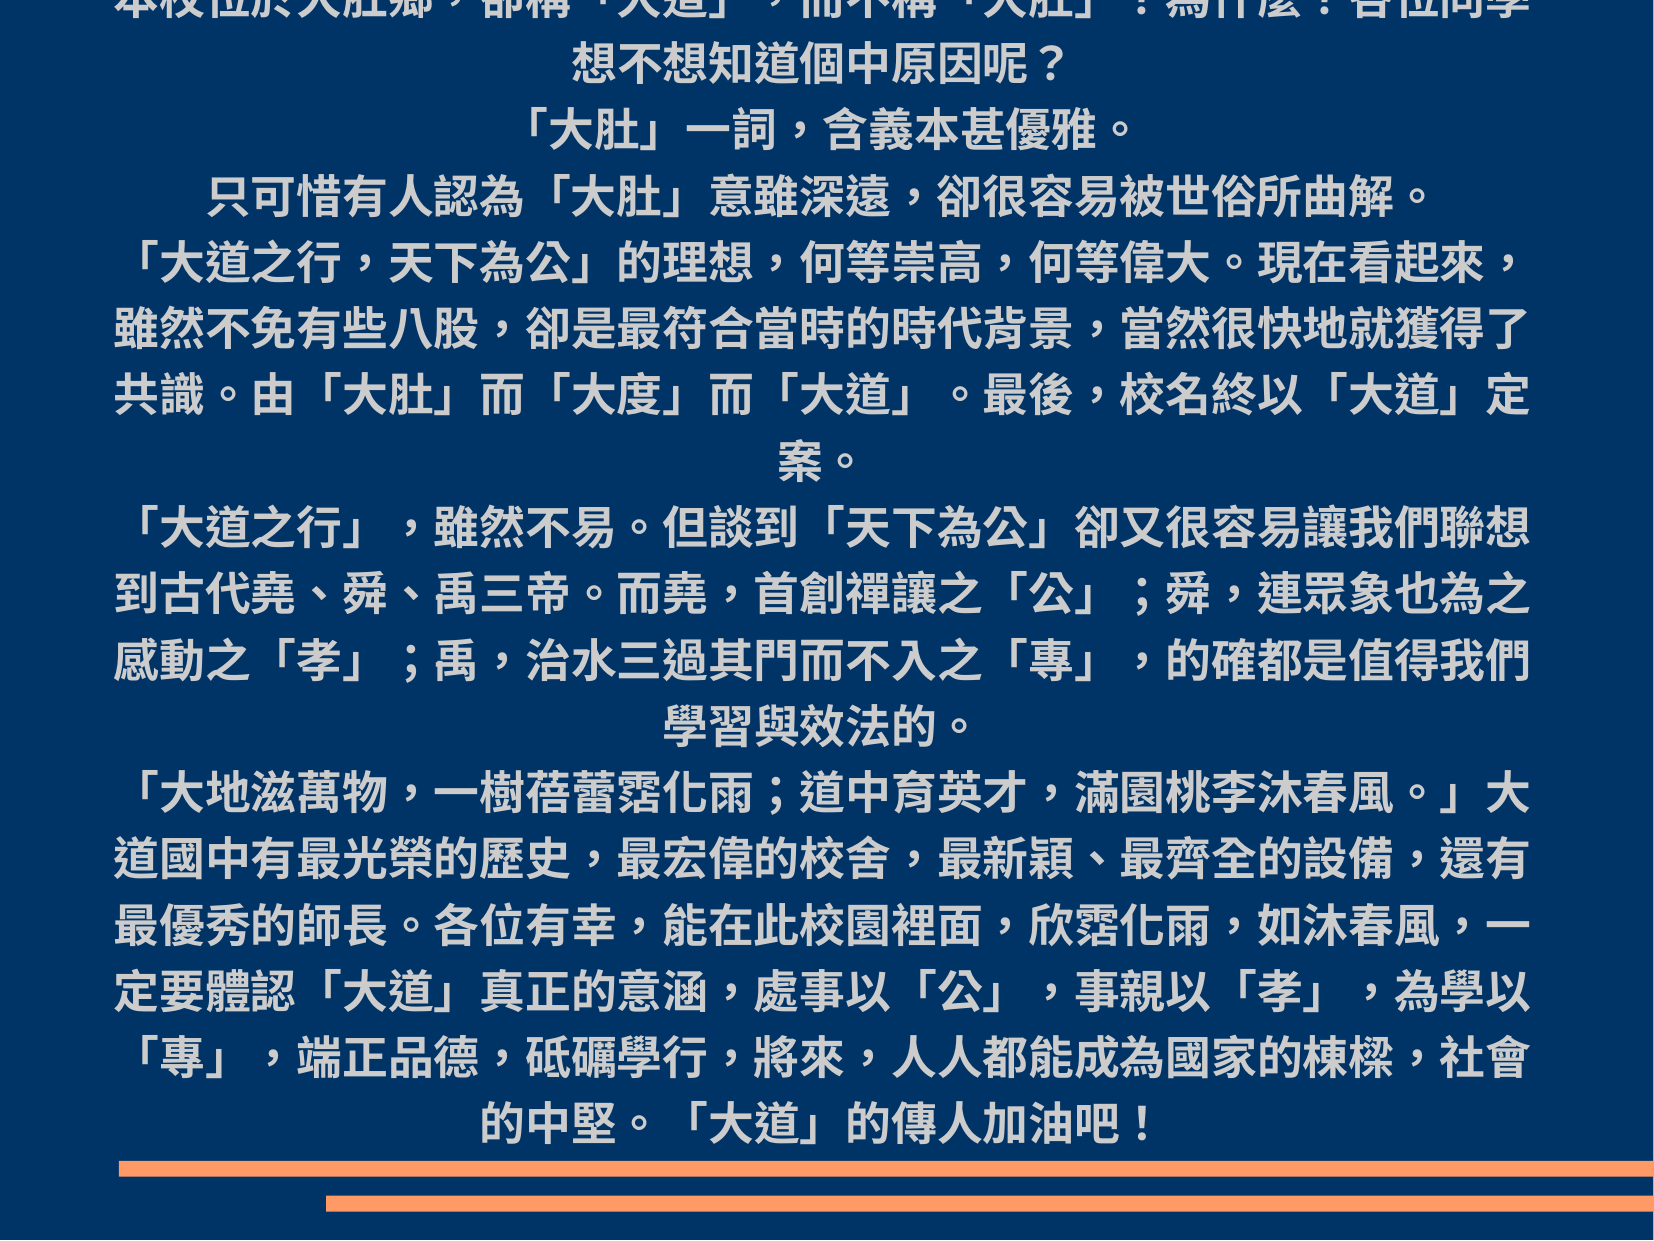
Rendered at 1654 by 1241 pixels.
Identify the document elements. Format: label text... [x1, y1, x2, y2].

subtitle 本校位於大肚鄉，卻稱「大道」，而不稱「大肚」？為什麼？各位同學想不想知道個中原因呢？ 「大肚」一詞，含義本甚優雅。 只可惜有人認為「大肚」意雖深遠，卻很容易被世俗所曲解。 「大道之行，天下為公」的理想，何等崇高，何等偉大。現在看起來，雖然不免有些八股，卻是最符合當時的時代背景，當然很快地就獲得了共識。由「大肚」而「大度」而「大道」。最後，校名終以「大道」定案。 「大道之行」，雖然不易。但談到「天下為公」卻又很容易讓我們聯想到古代堯、舜、禹三帝。而堯，首創禪讓之「公」；舜，連眾象也為之感動之「孝」；禹，治水三過其門而不入之「專」，的確都是值得我們學習與效法的。 「大地滋萬物，一樹蓓蕾霑化雨；道中育英才，滿園桃李沐春風。」大道國中有最光榮的歷史，最宏偉的校舍，最新穎、最齊全的設備，還有最優秀的師長。各位有幸，能在此校園裡面，欣霑化雨，如沐春風，一定要體認「大道」真正的意涵，處事以「公」，事親以「孝」，為學以「專」，端正品德，砥礪學行，將來，人人都能成為國家的棟樑，社會的中堅。「大道」的傳人加油吧！ [100, 46, 1546, 1132]
